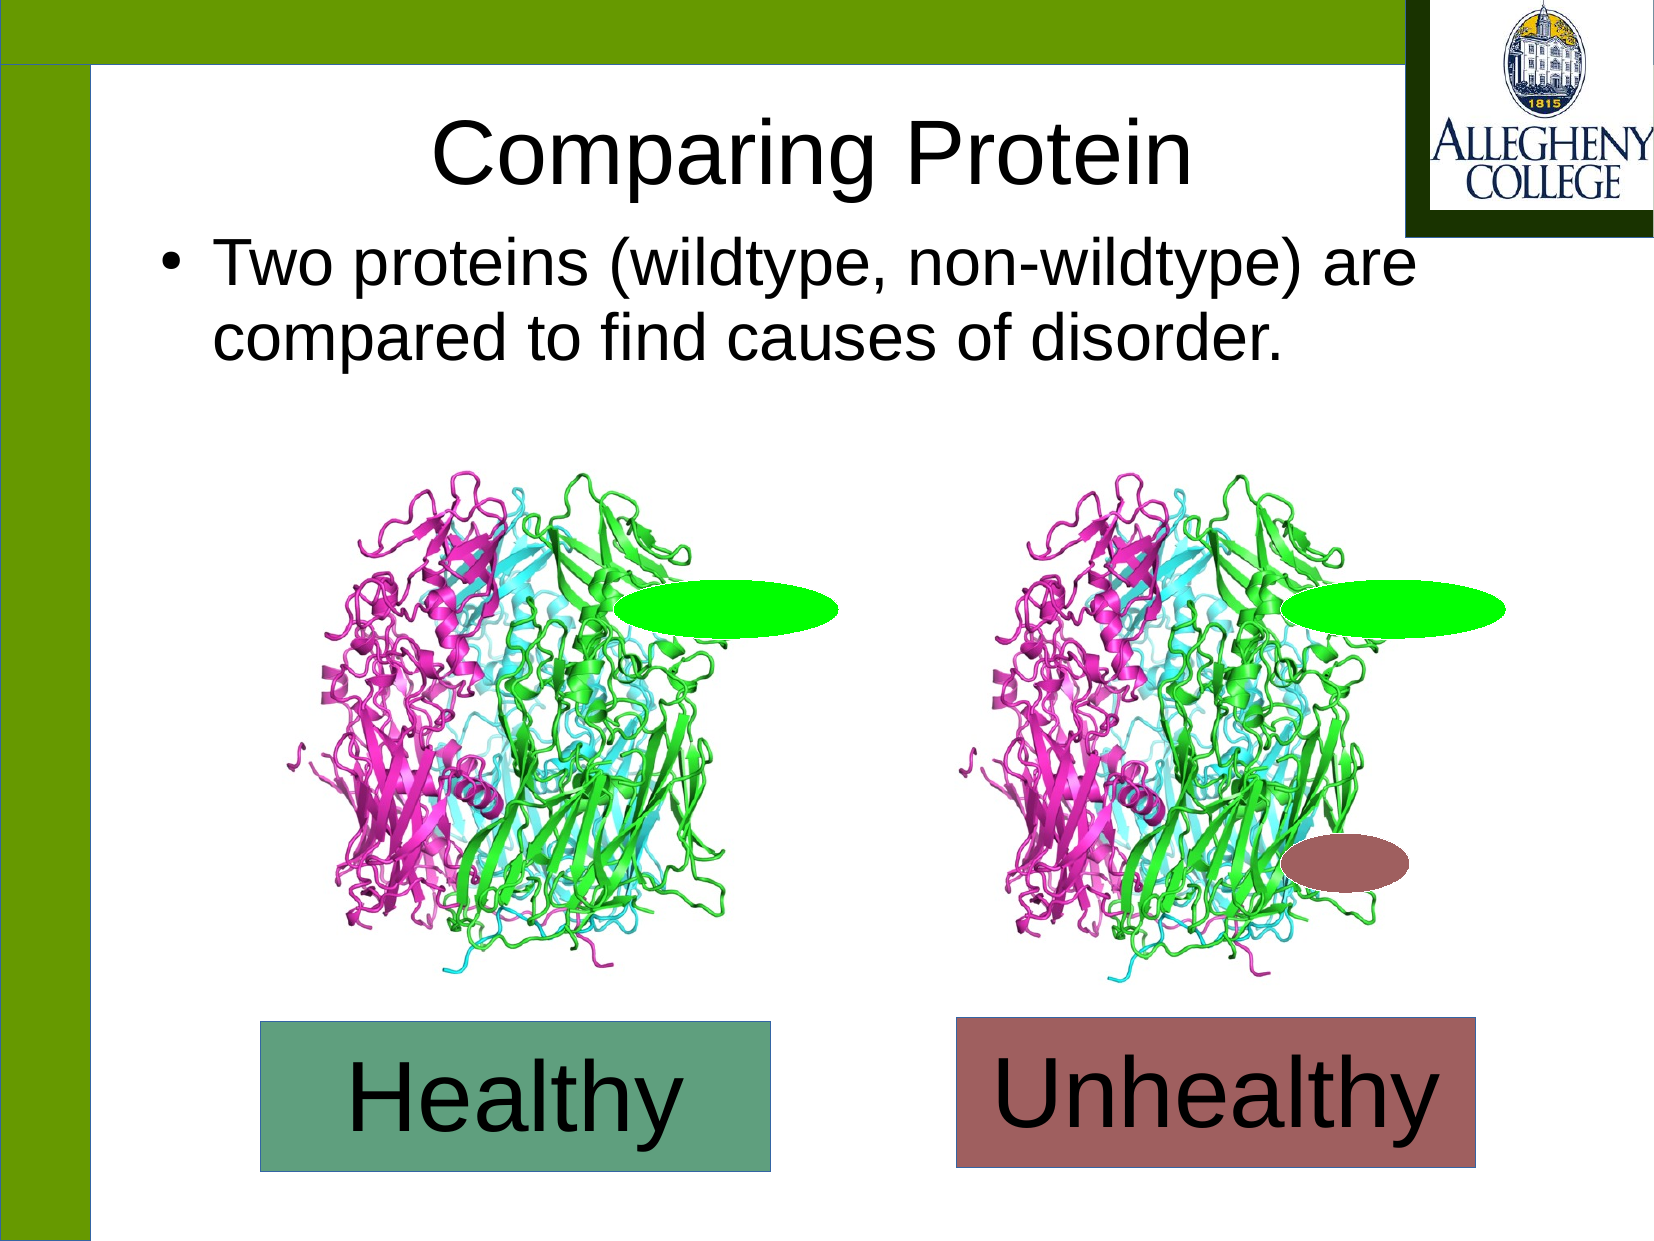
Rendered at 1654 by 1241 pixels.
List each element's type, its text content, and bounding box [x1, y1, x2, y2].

text_box [0, 0, 1654, 1241]
text_box Unhealthy [956, 1017, 1476, 1168]
text_box [1280, 579, 1507, 640]
picture [1430, 0, 1654, 210]
text_box Healthy [260, 1021, 771, 1172]
title Comparing Protein [112, 65, 1405, 257]
list Two proteins (wildtype, non-wildtype) are compared to find causes of disorder. [141, 225, 1516, 481]
text_box [1280, 833, 1411, 894]
picture [240, 427, 823, 1010]
text_box [613, 579, 840, 640]
picture [915, 428, 1469, 1019]
